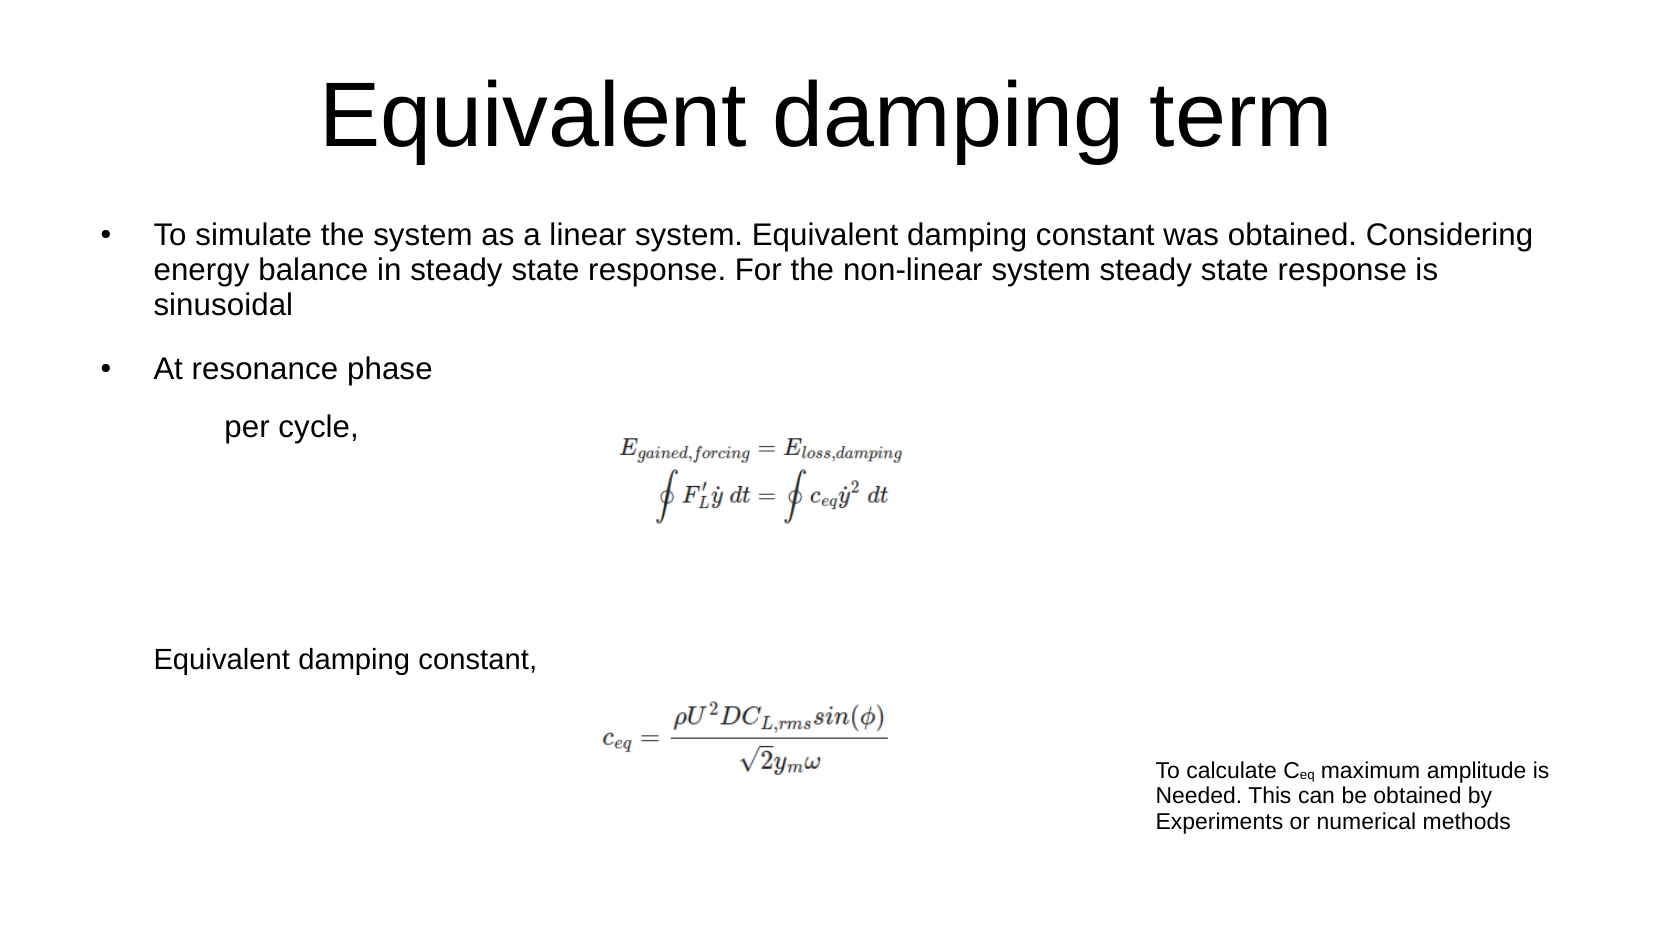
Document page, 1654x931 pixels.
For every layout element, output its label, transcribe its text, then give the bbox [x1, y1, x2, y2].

picture [578, 674, 938, 805]
text_box To calculate Ceq maximum amplitude is Needed. This can be obtained by Experiments or numerical methods [1140, 750, 1571, 842]
picture [600, 415, 937, 558]
title Equivalent damping term [82, 37, 1571, 193]
list To simulate the system as a linear system. Equivalent damping constant was obtained. Considering energy balance in steady state response. For the non-linear system steady state response is sinusoidal At resonance phase per cycle, Equivalent damping constant, [82, 217, 1571, 758]
